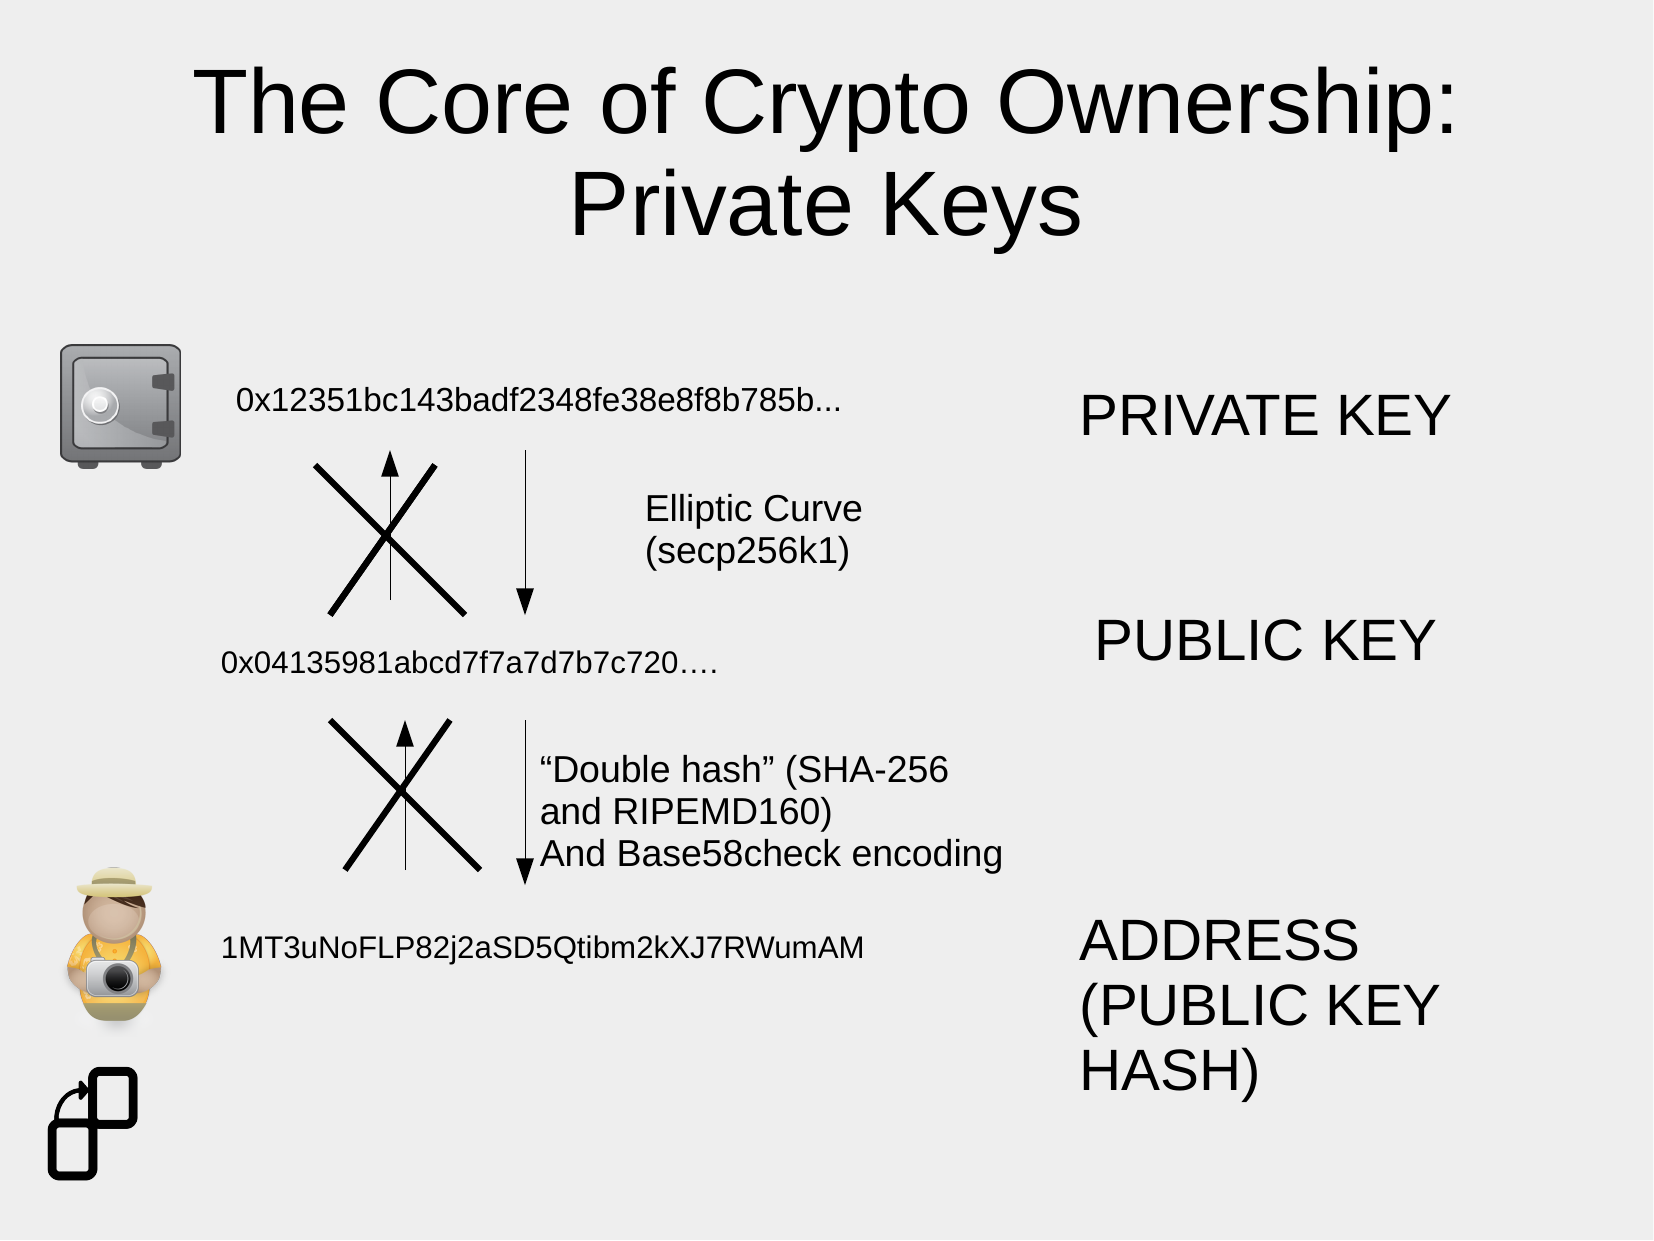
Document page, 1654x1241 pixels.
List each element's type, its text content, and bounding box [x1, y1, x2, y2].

text_box PUBLIC KEY [1080, 600, 1531, 680]
text_box Elliptic Curve (secp256k1) [630, 480, 1081, 579]
title The Core of Crypto Ownership: Private Keys [82, 49, 1571, 257]
picture [49, 854, 181, 1037]
list 0x12351bc143badf2348fe38e8f8b785b... [165, 315, 901, 481]
text_box PRIVATE KEY [1065, 375, 1516, 455]
list 0x04135981abcd7f7a7d7b7c720…. [150, 645, 931, 735]
picture [30, 1062, 153, 1186]
text_box ADDRESS (PUBLIC KEY HASH) [1065, 900, 1516, 1110]
list 1MT3uNoFLP82j2aSD5Qtibm2kXJ7RWumAM [181, 930, 931, 1021]
text_box “Double hash” (SHA-256 and RIPEMD160) And Base58check encoding [525, 741, 1021, 901]
picture [60, 344, 181, 469]
